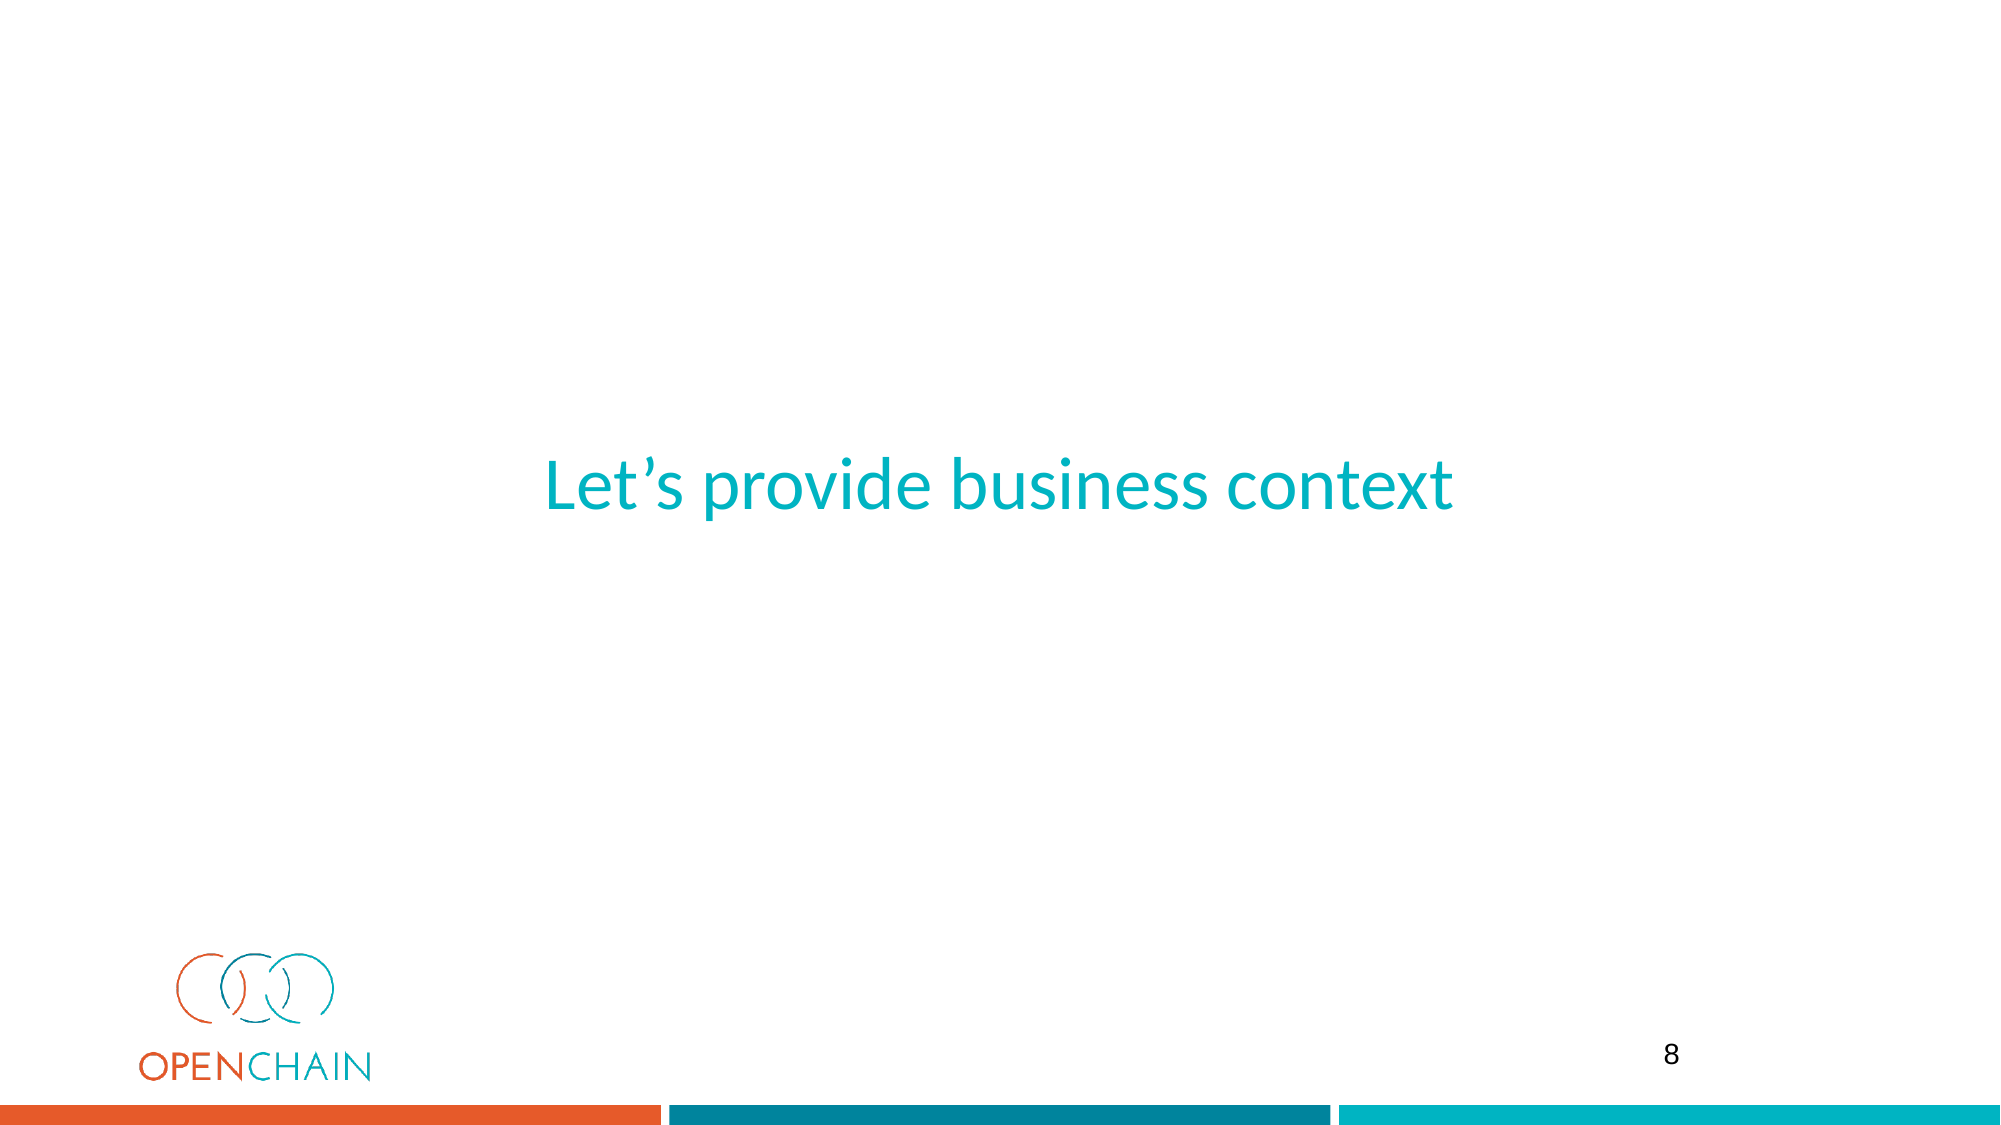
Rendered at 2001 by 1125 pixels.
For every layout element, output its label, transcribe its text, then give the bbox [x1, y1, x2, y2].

title Let’s provide business context [137, 376, 1863, 594]
picture [137, 951, 372, 1082]
slide_number <number> [1648, 1022, 1863, 1083]
